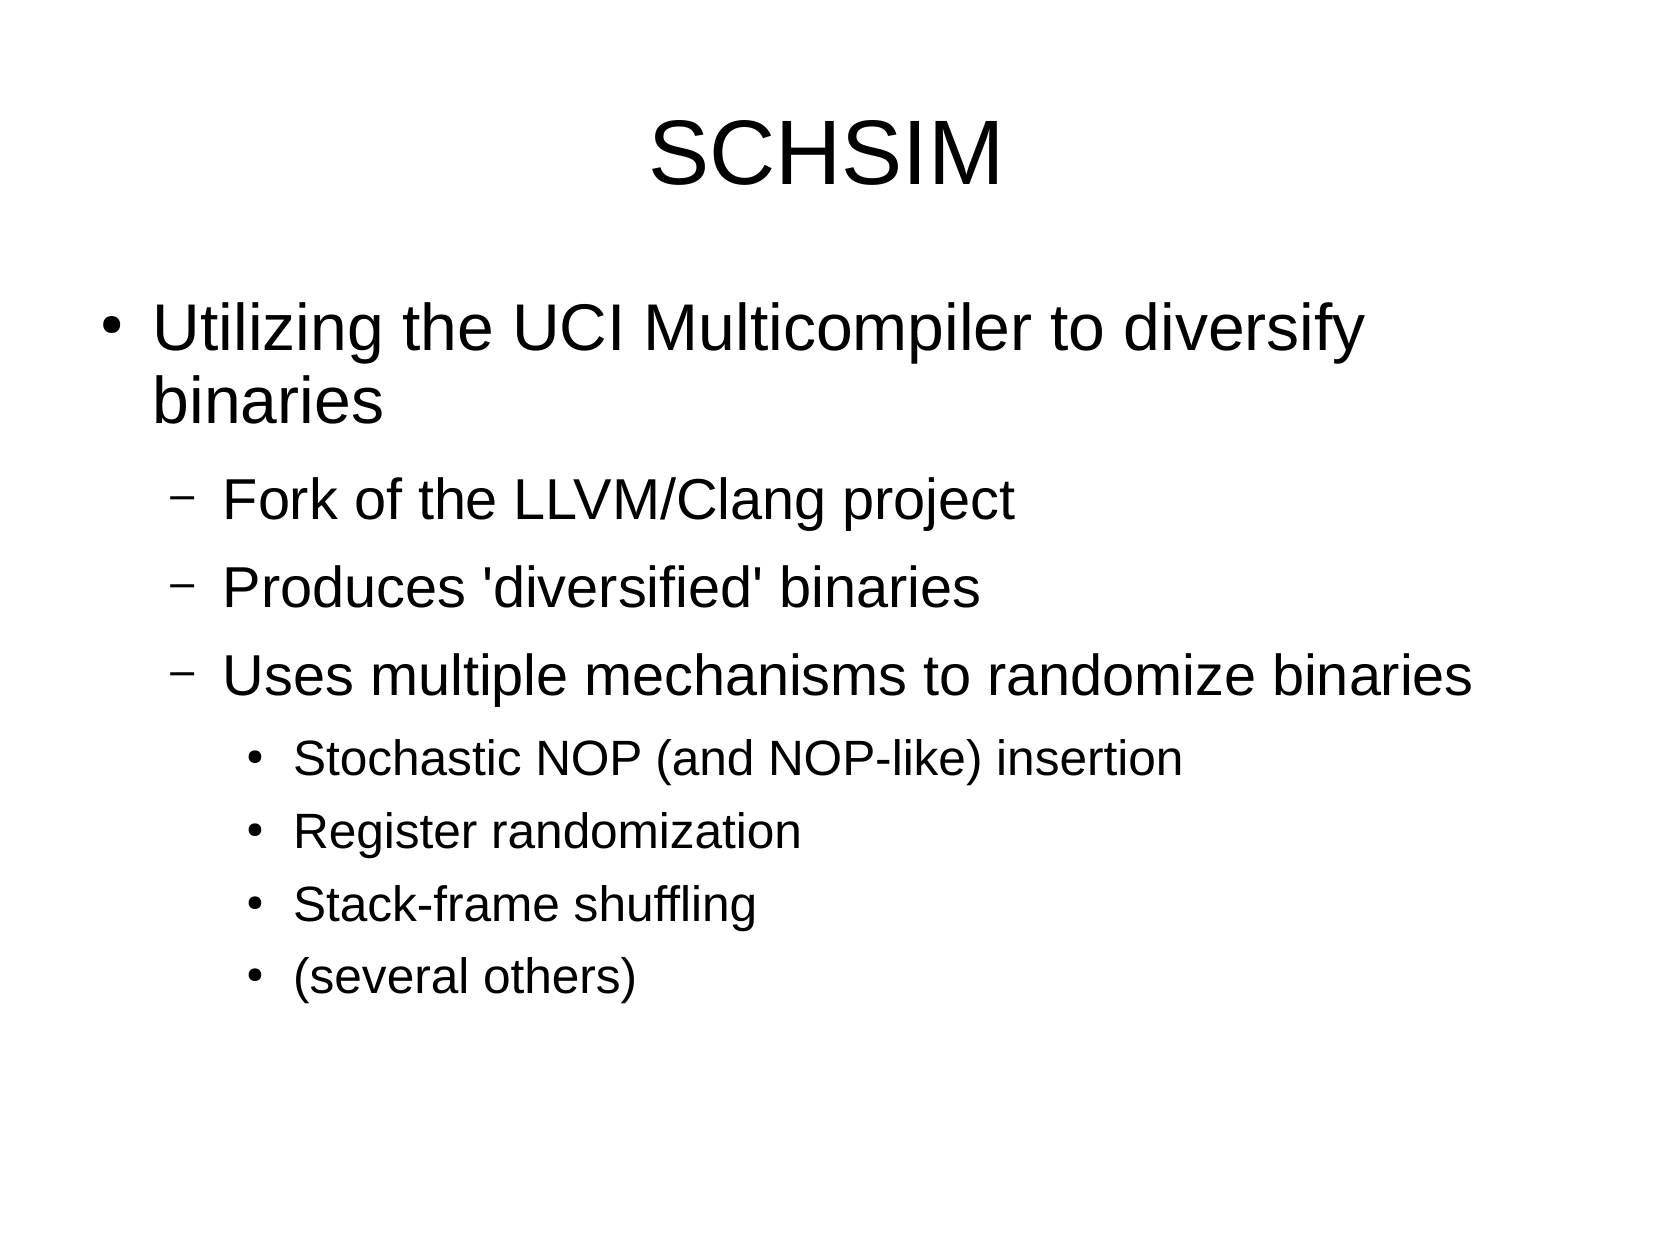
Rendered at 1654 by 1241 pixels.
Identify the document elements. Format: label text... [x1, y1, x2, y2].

list Utilizing the UCI Multicompiler to diversify binaries Fork of the LLVM/Clang project Produces 'diversified' binaries Uses multiple mechanisms to randomize binaries Stochastic NOP (and NOP-like) insertion Register randomization Stack-frame shuffling (several others) [82, 290, 1571, 1010]
title SCHSIM [82, 49, 1571, 257]
